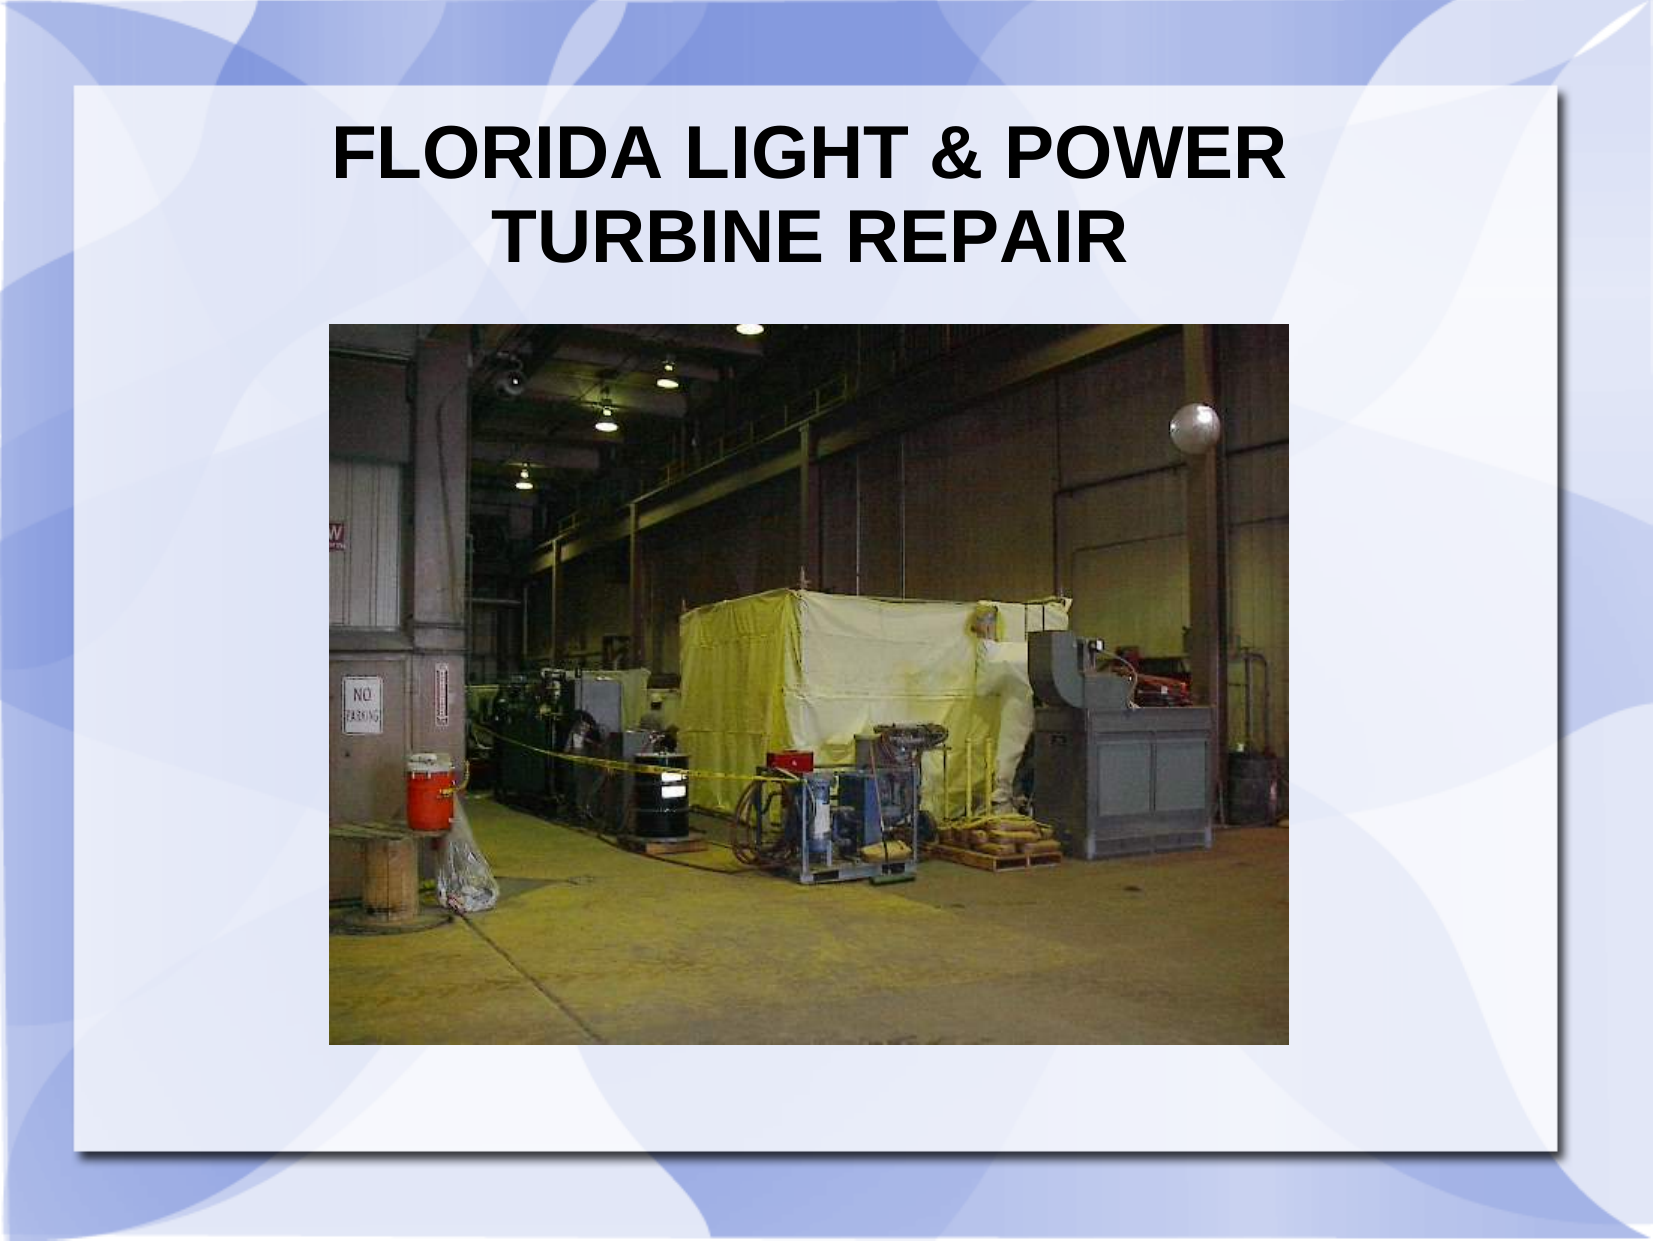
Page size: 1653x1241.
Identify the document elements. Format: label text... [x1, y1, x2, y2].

title FLORIDA LIGHT & POWER TURBINE REPAIR [195, 90, 1426, 298]
picture [0, 0, 1653, 1241]
